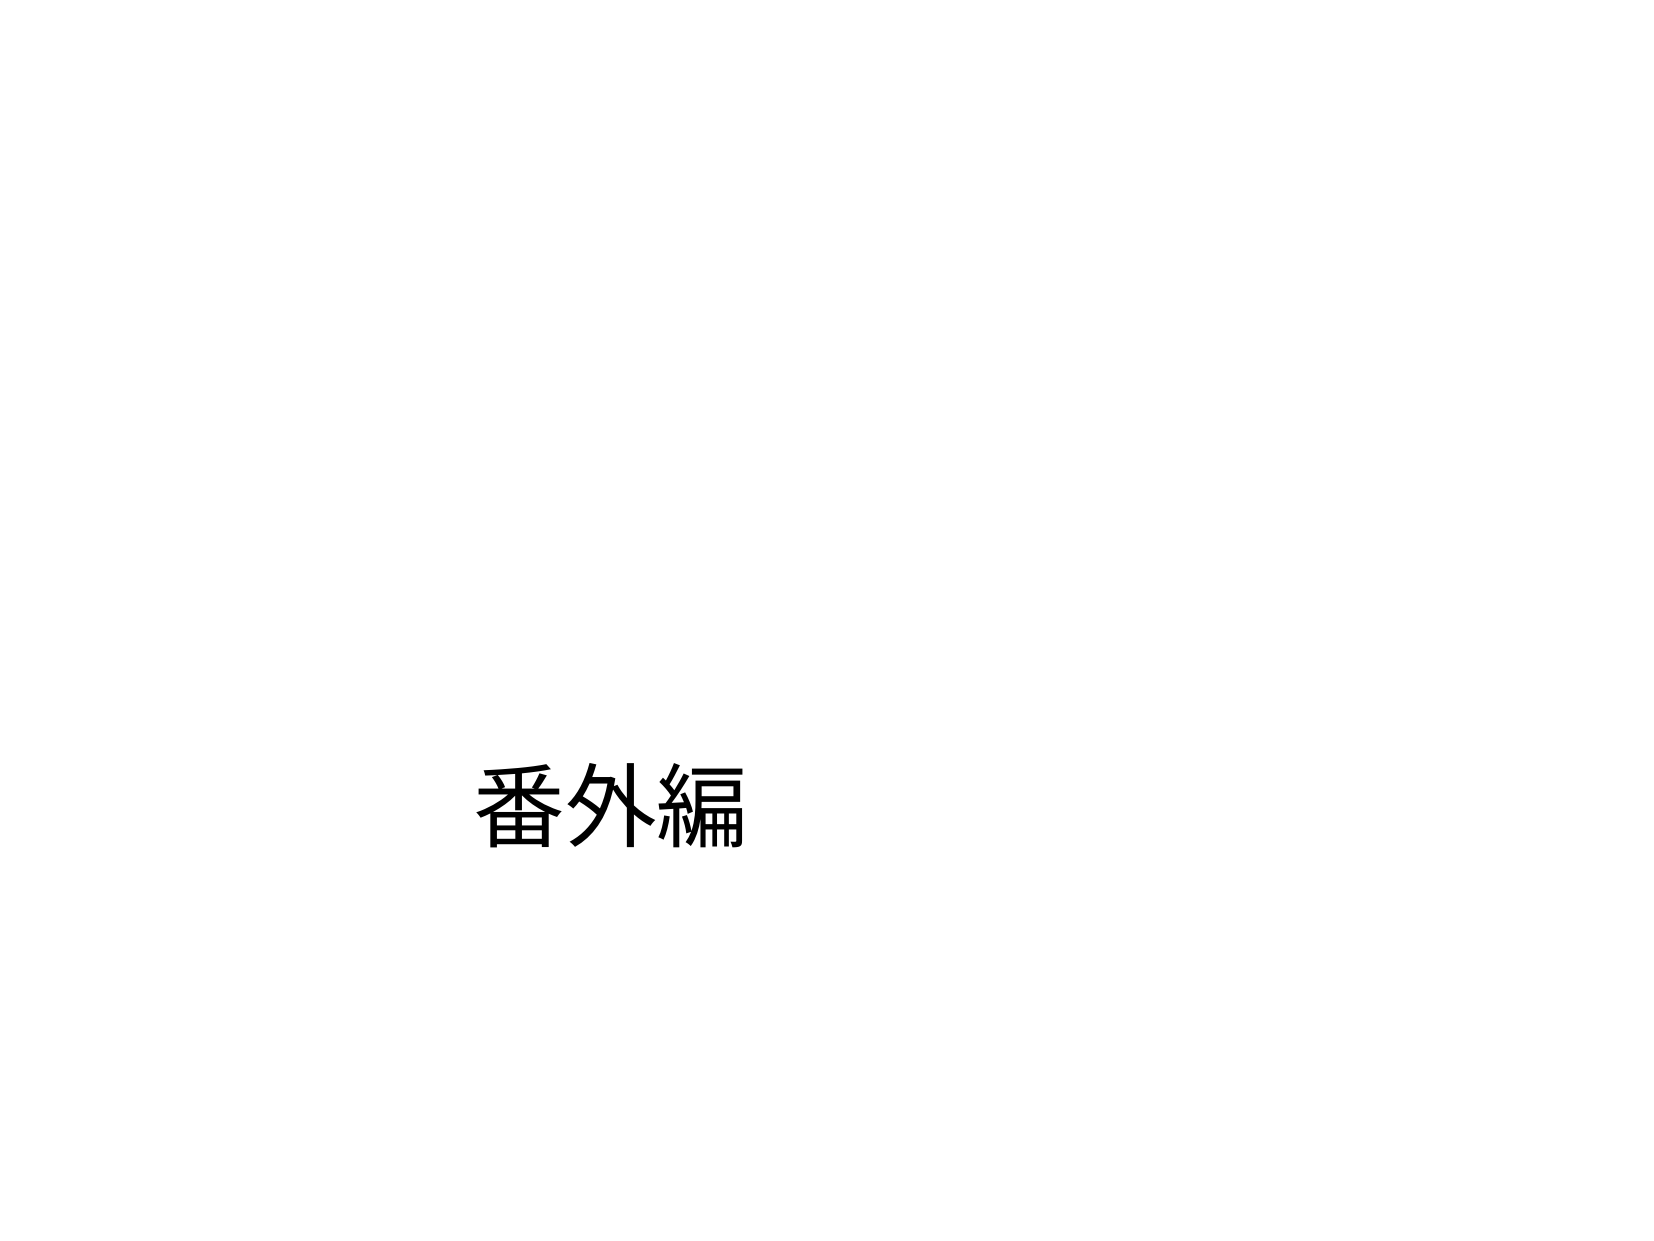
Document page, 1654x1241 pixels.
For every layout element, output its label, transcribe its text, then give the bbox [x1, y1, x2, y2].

title 番外編 [5, 696, 1217, 904]
